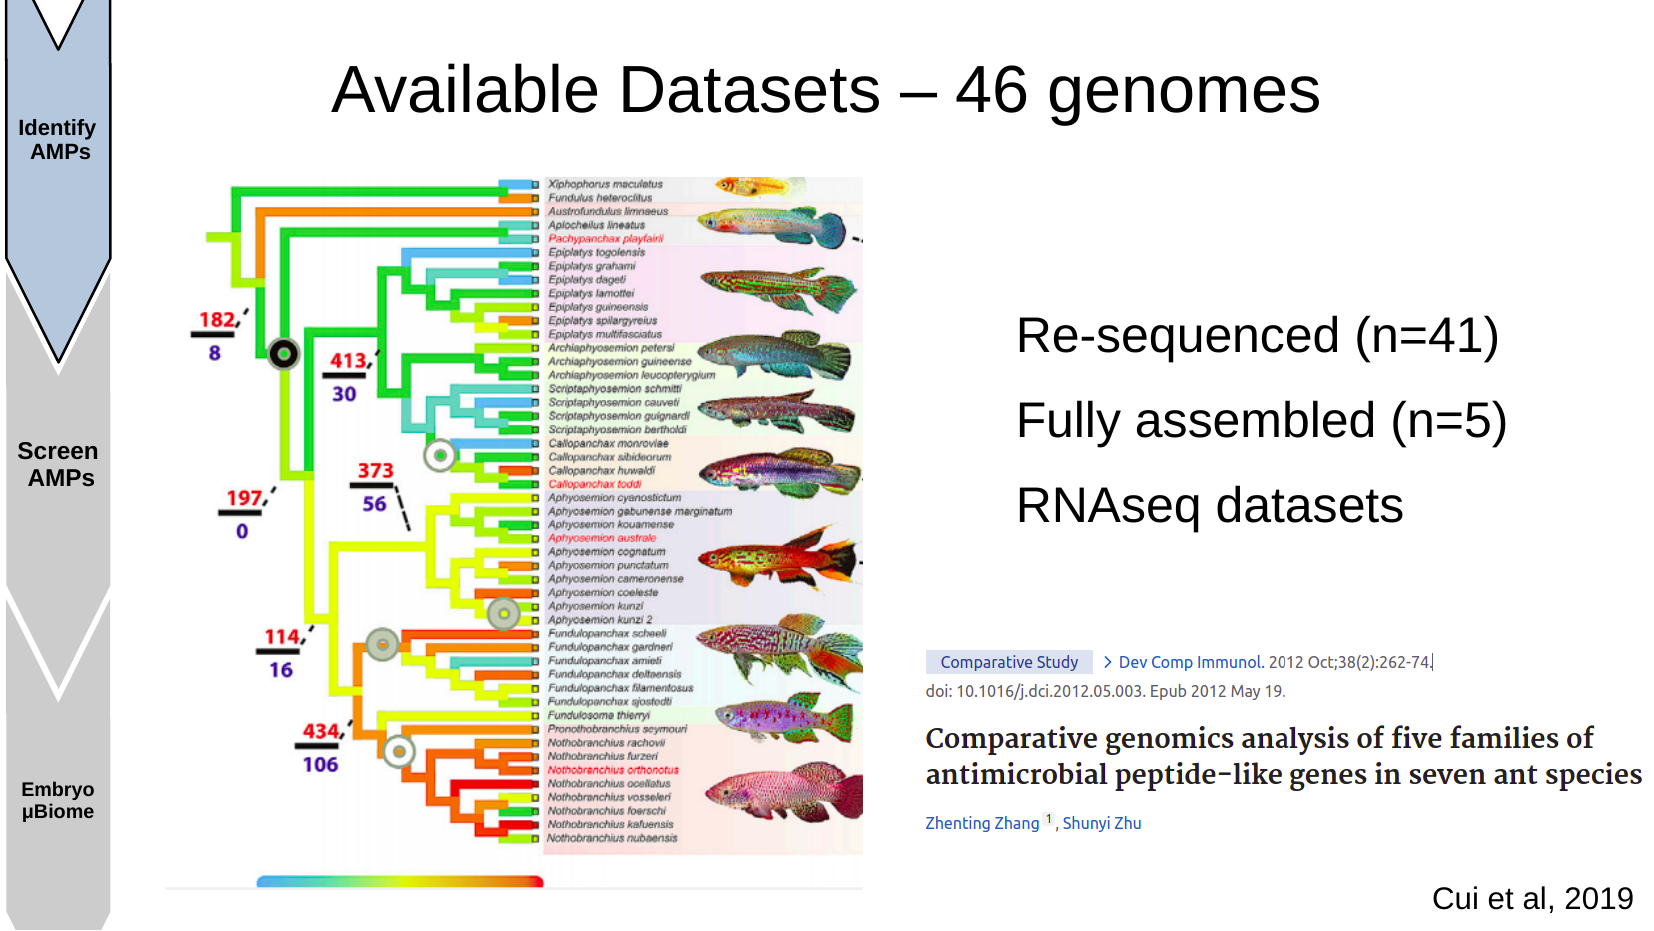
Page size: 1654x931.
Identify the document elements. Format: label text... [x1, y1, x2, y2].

list Re-sequenced (n=41) Fully assembled (n=5) RNAseq datasets [944, 307, 1654, 847]
text_box Cui et al, 2019 [1417, 874, 1654, 924]
picture [921, 644, 1648, 839]
title Available Datasets – 46 genomes [546, 11, 1571, 168]
picture [0, 0, 863, 931]
